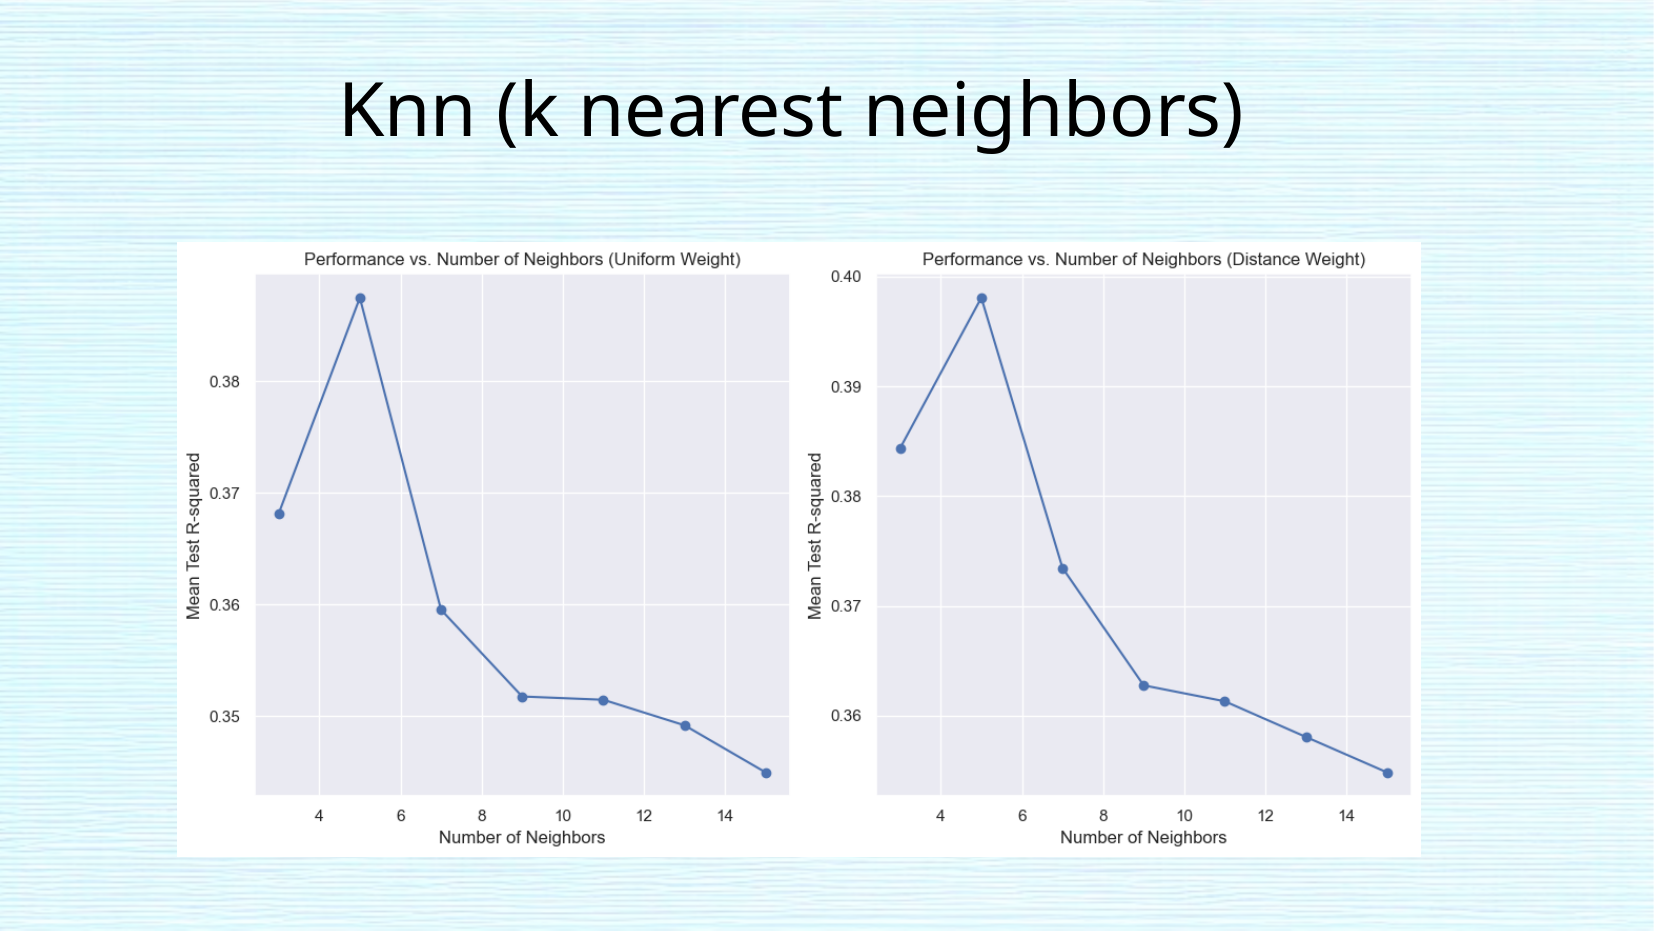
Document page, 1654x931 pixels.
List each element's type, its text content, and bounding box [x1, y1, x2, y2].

title Knn (k nearest neighbors) [47, 29, 1536, 185]
picture [177, 242, 1421, 857]
